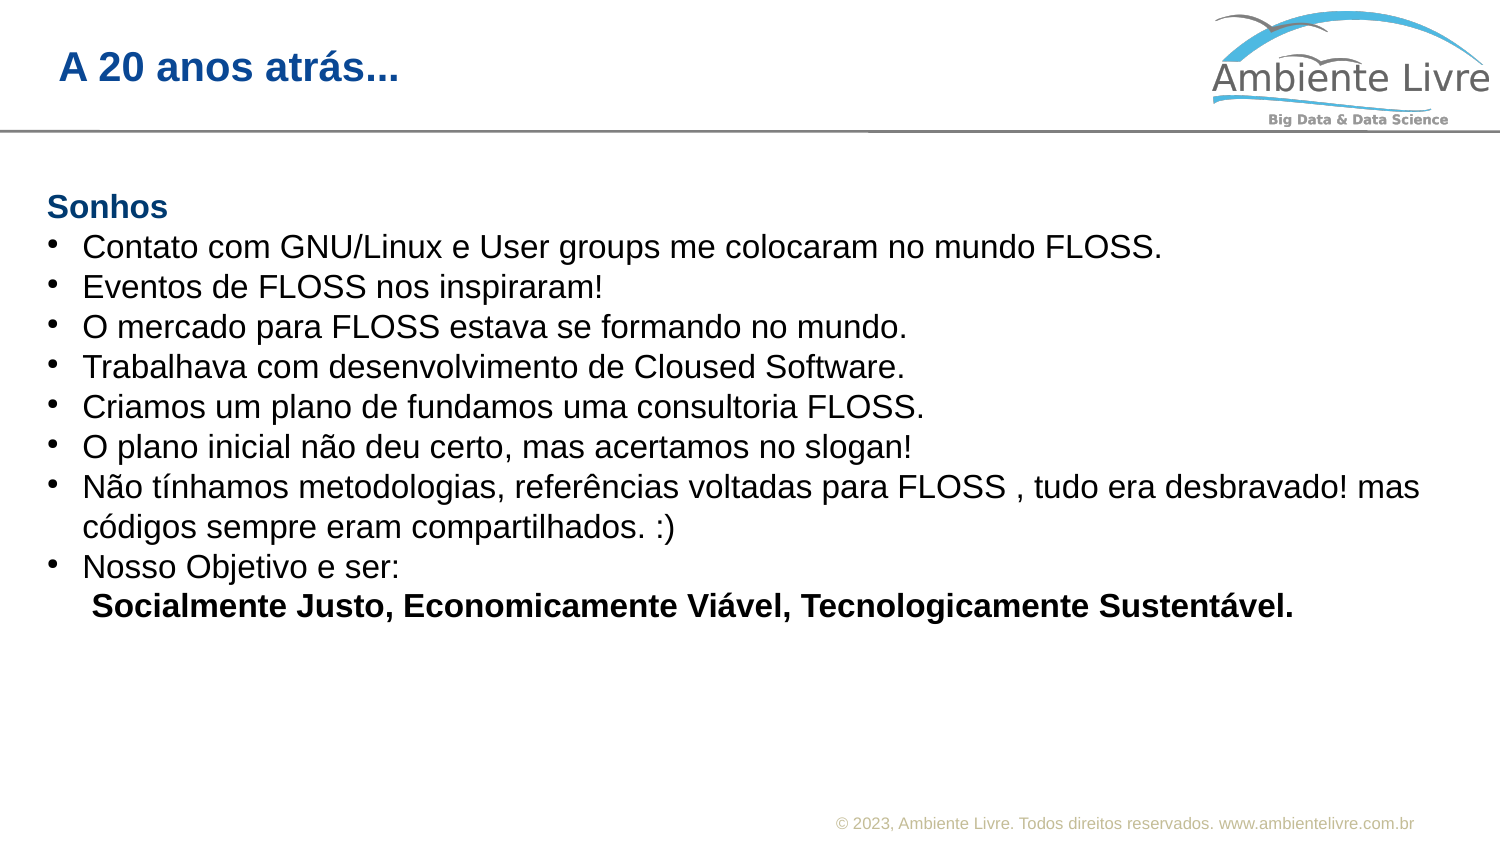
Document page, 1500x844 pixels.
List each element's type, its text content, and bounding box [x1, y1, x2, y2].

title A 20 anos atrás... [43, 8, 1127, 129]
text_box Sonhos Contato com GNU/Linux e User groups me colocaram no mundo FLOSS. Eventos de FLOSS nos inspiraram! O mercado para FLOSS estava se formando no mundo. Trabalhava com desenvolvimento de Cloused Software. Criamos um plano de fundamos uma consultoria FLOSS. O plano inicial não deu certo, mas acertamos no slogan! Não tínhamos metodologias, referências voltadas para FLOSS , tudo era desbravado! mas códigos sempre eram compartilhados. :) Nosso Objetivo e ser: Socialmente Justo, Economicamente Viável, Tecnologicamente Sustentável. [32, 178, 1453, 633]
picture [1212, 11, 1489, 127]
